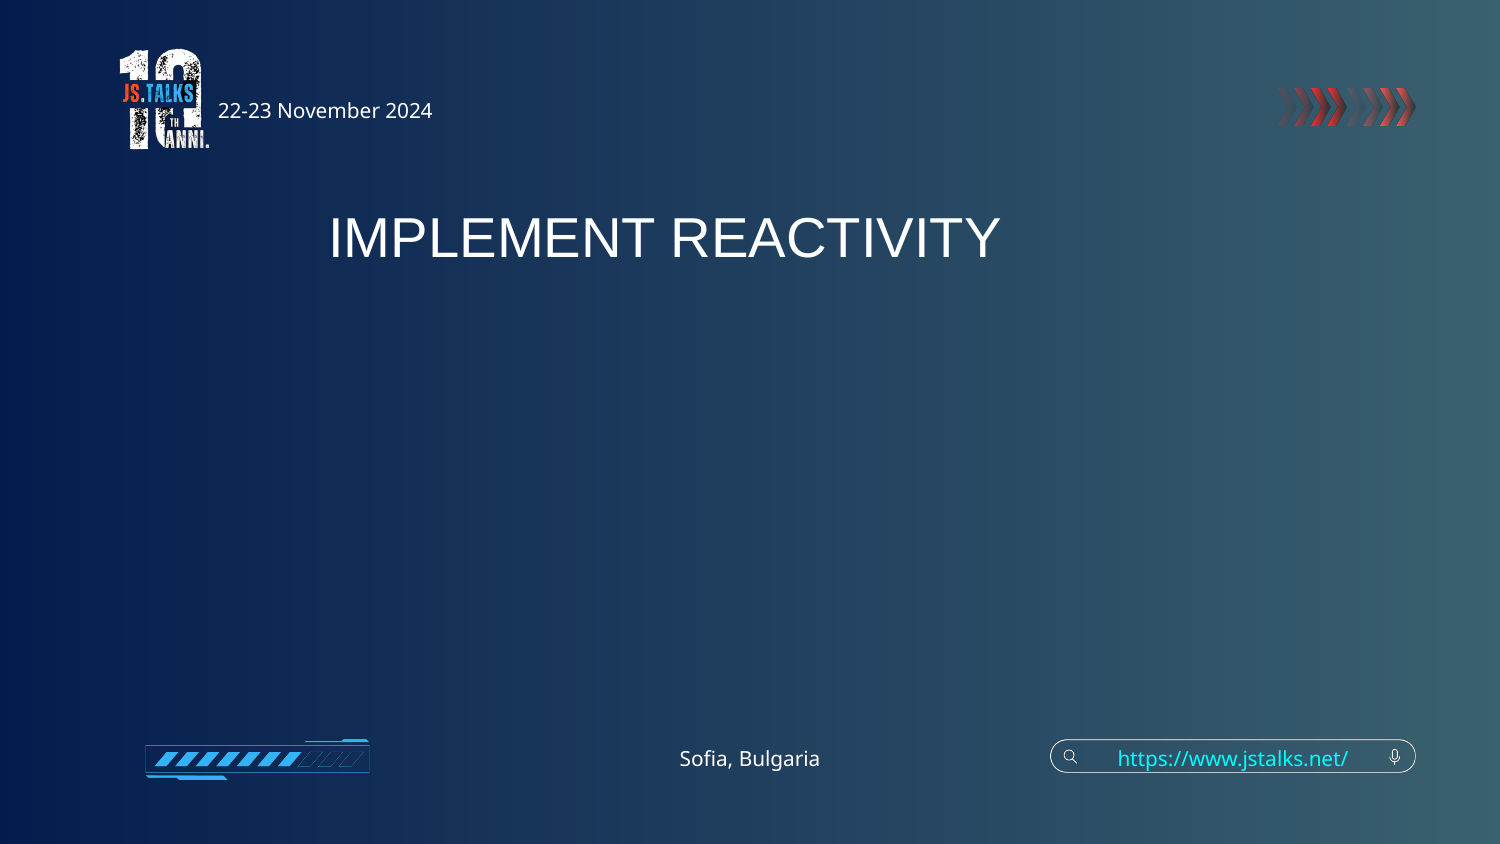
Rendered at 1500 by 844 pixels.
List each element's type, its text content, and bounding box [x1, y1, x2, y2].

text_box [65, 0, 258, 231]
text_box [1050, 739, 1416, 773]
text_box https://www.jstalks.net/ [1103, 744, 1362, 772]
text_box IMPLEMENT REACTIVITY [328, 183, 1233, 269]
text_box Sofia, Bulgaria [654, 744, 846, 772]
text_box [1277, 88, 1416, 126]
text_box [145, 739, 370, 780]
text_box 22-23 November 2024 [217, 95, 507, 123]
